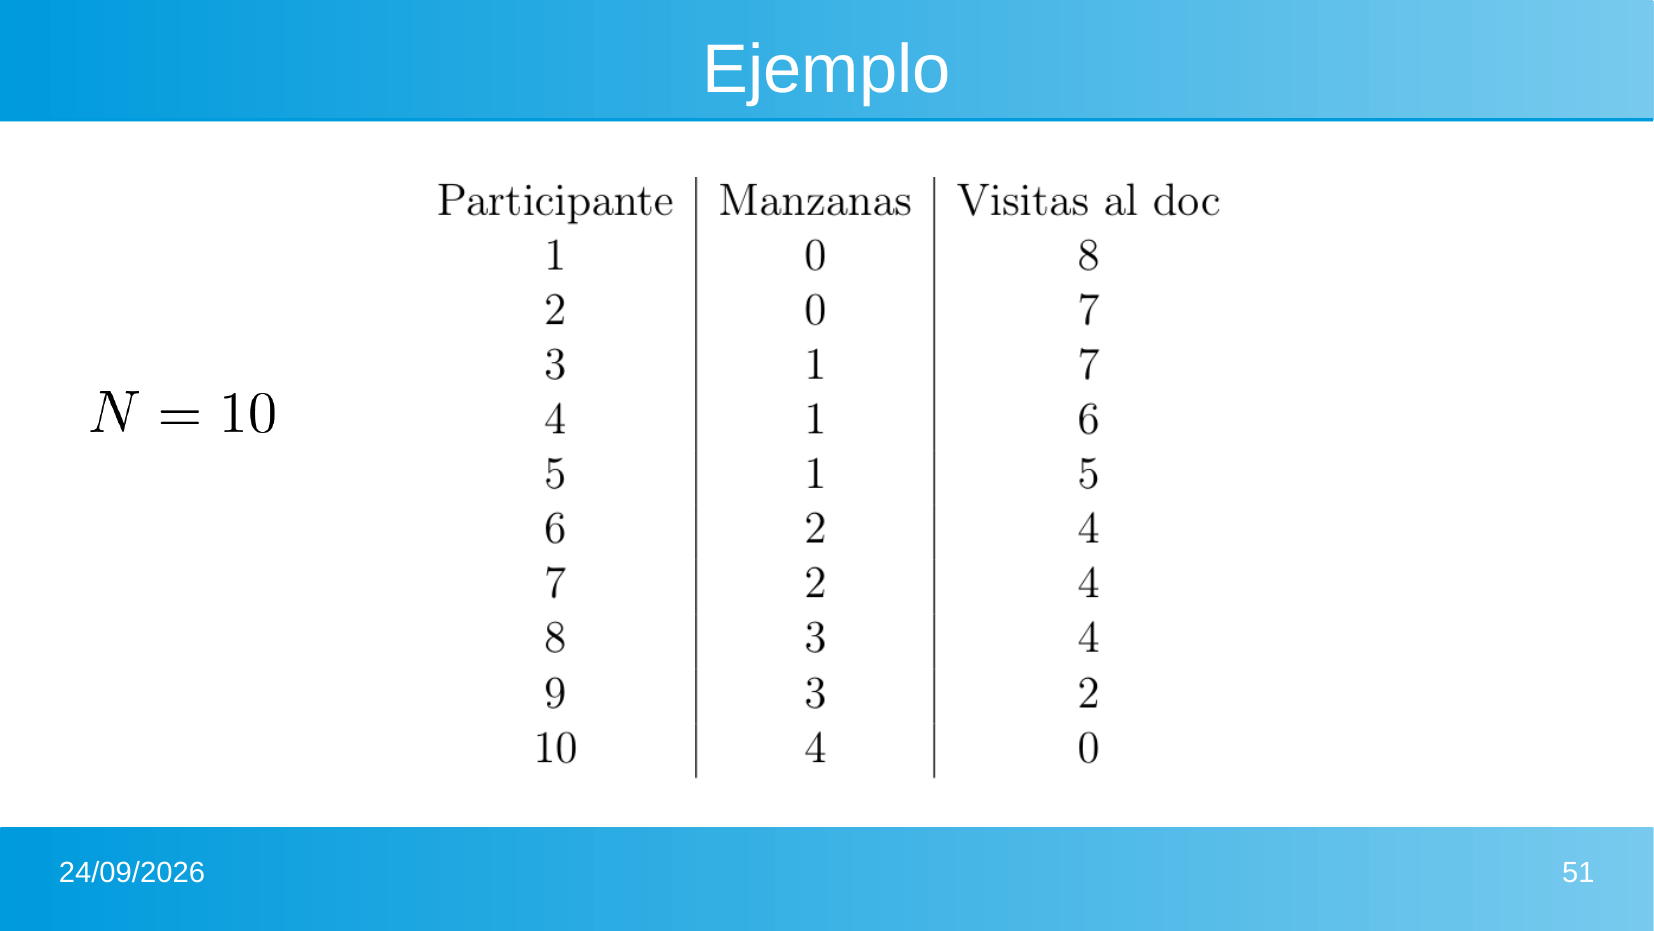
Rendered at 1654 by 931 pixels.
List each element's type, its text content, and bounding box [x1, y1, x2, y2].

title Ejemplo [59, 29, 1595, 108]
picture [90, 391, 275, 433]
picture [431, 177, 1224, 780]
